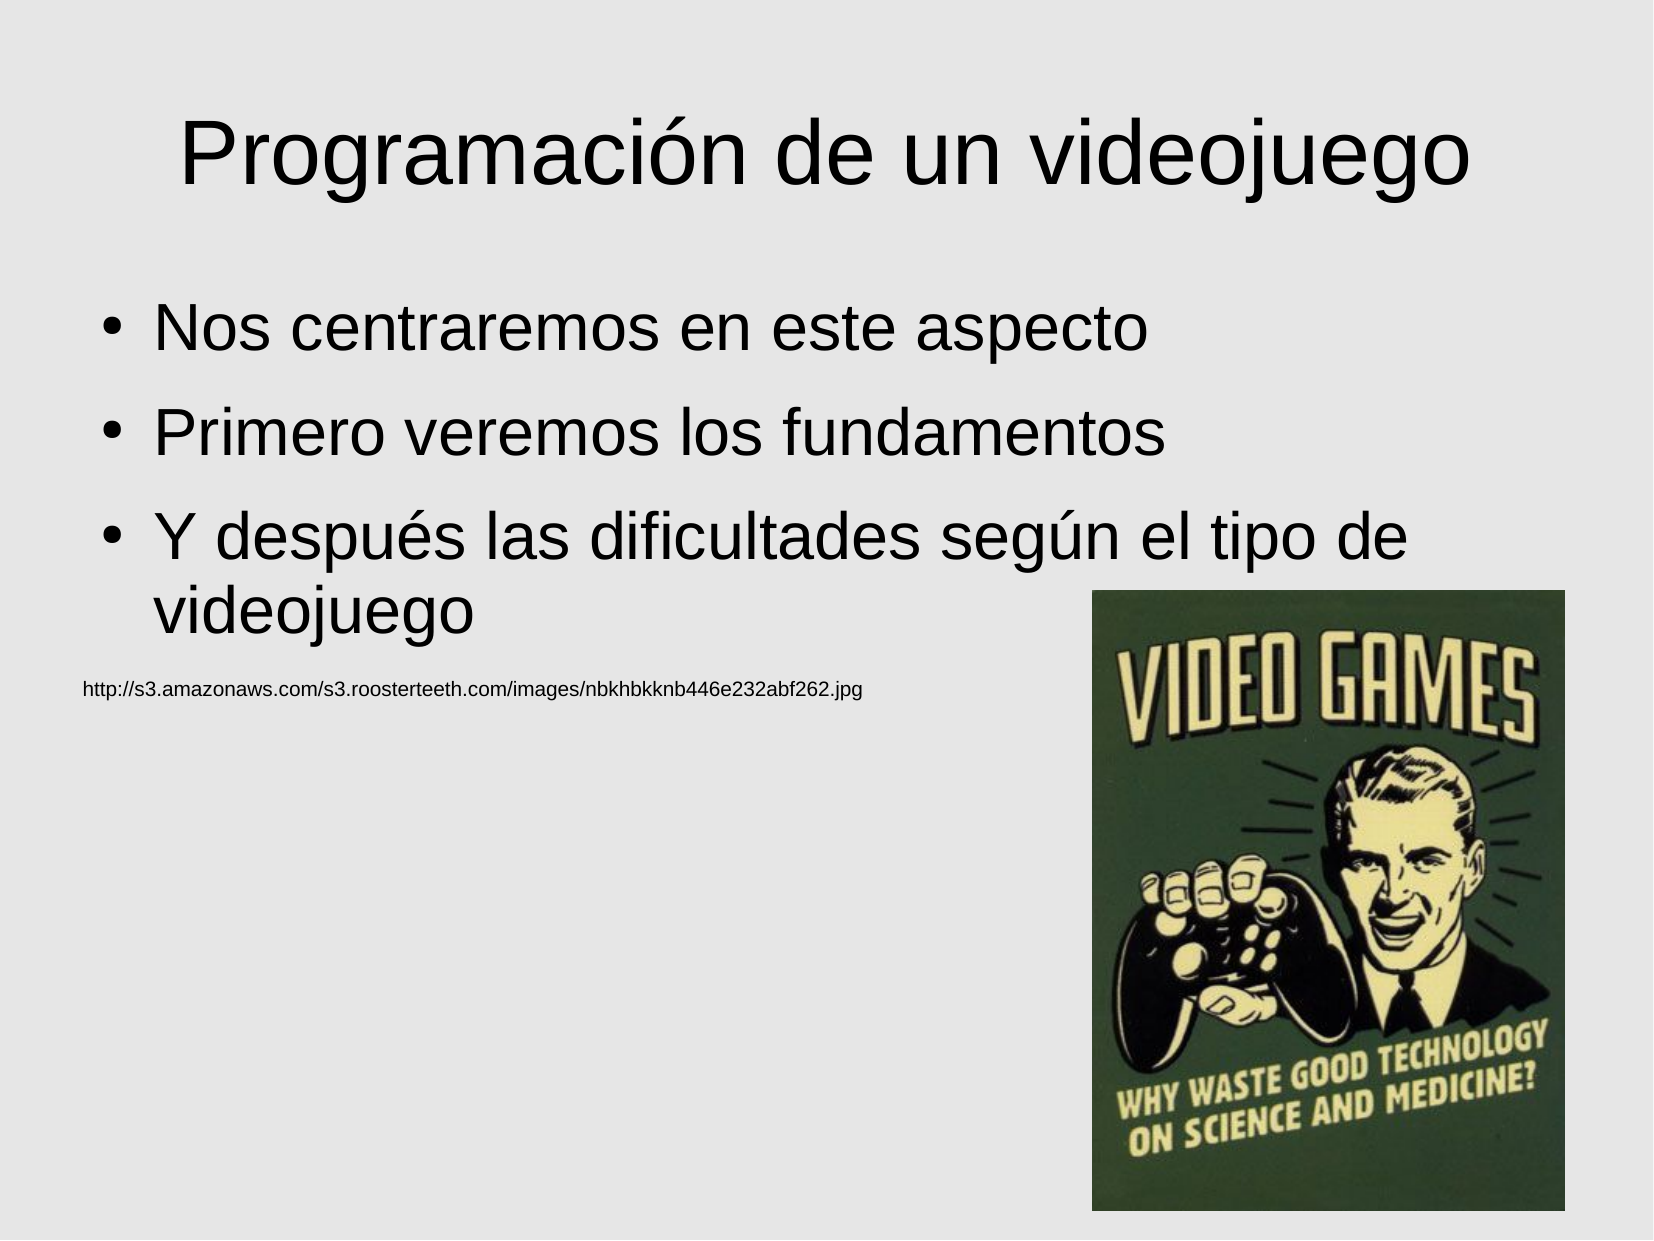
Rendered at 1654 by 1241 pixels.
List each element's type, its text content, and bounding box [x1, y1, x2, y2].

picture [1092, 590, 1565, 1211]
list Nos centraremos en este aspecto Primero veremos los fundamentos Y después las dificultades según el tipo de videojuego http://s3.amazonaws.com/s3.roosterteeth.com/images/nbkhbkknb446e232abf262.jpg [82, 290, 1571, 1010]
title Programación de un videojuego [82, 49, 1571, 257]
